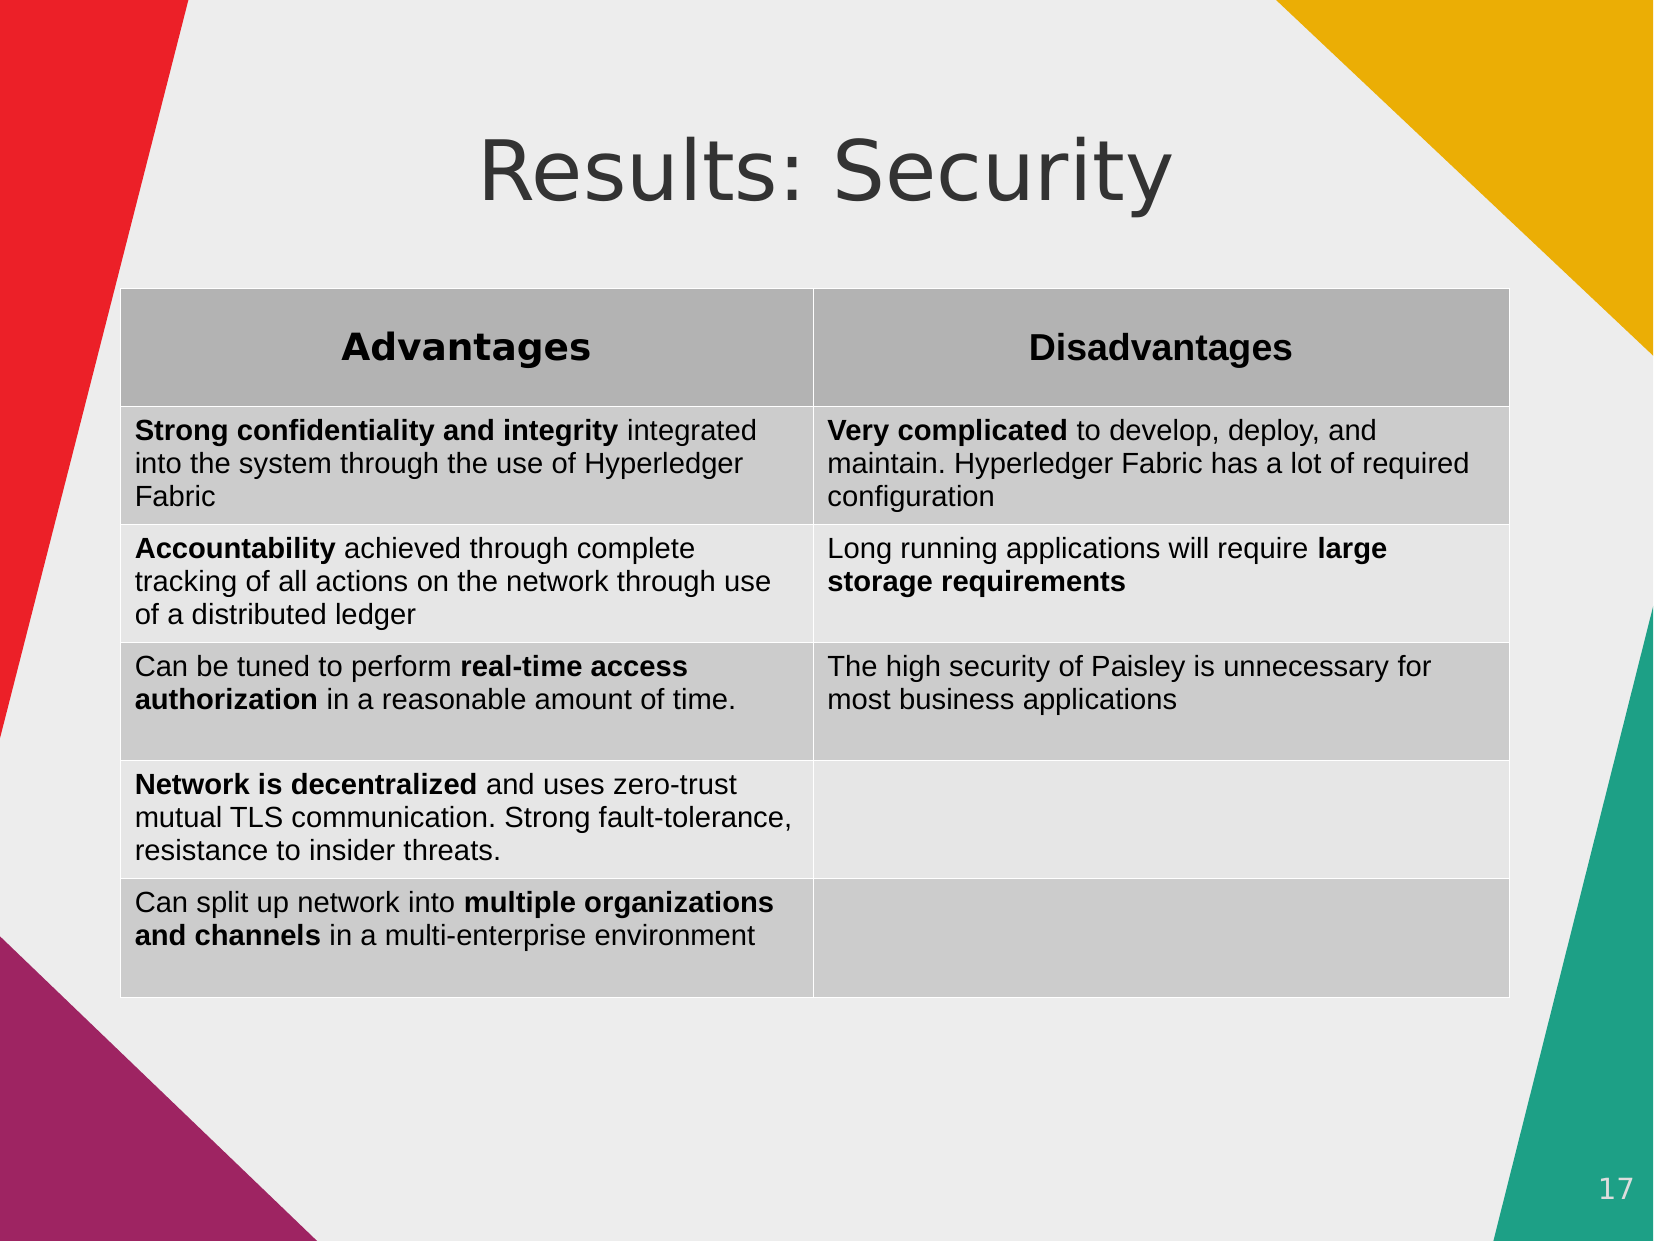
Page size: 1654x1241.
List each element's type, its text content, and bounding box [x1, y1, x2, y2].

table_header Advantages [121, 289, 813, 406]
table_cell Can split up network into multiple organizations and channels in a multi-enterprise environment [121, 879, 813, 997]
table_header Disadvantages [814, 289, 1509, 406]
table_cell [814, 879, 1509, 997]
table_cell Very complicated to develop, deploy, and maintain. Hyperledger Fabric has a lot of required configuration [814, 407, 1509, 524]
table_cell The high security of Paisley is unnecessary for most business applications [814, 643, 1509, 760]
table_cell Network is decentralized and uses zero-trust mutual TLS communication. Strong fault-tolerance, resistance to insider threats. [121, 761, 813, 878]
table_cell [814, 761, 1509, 878]
table_cell Strong confidentiality and integrity integrated into the system through the use of Hyperledger Fabric [121, 407, 813, 524]
table_cell Accountability achieved through complete tracking of all actions on the network through use of a distributed ledger [121, 525, 813, 642]
table_cell Long running applications will require large storage requirements [814, 525, 1509, 642]
title Results: Security [114, 73, 1539, 271]
table_cell Can be tuned to perform real-time access authorization in a reasonable amount of time. [121, 643, 813, 760]
